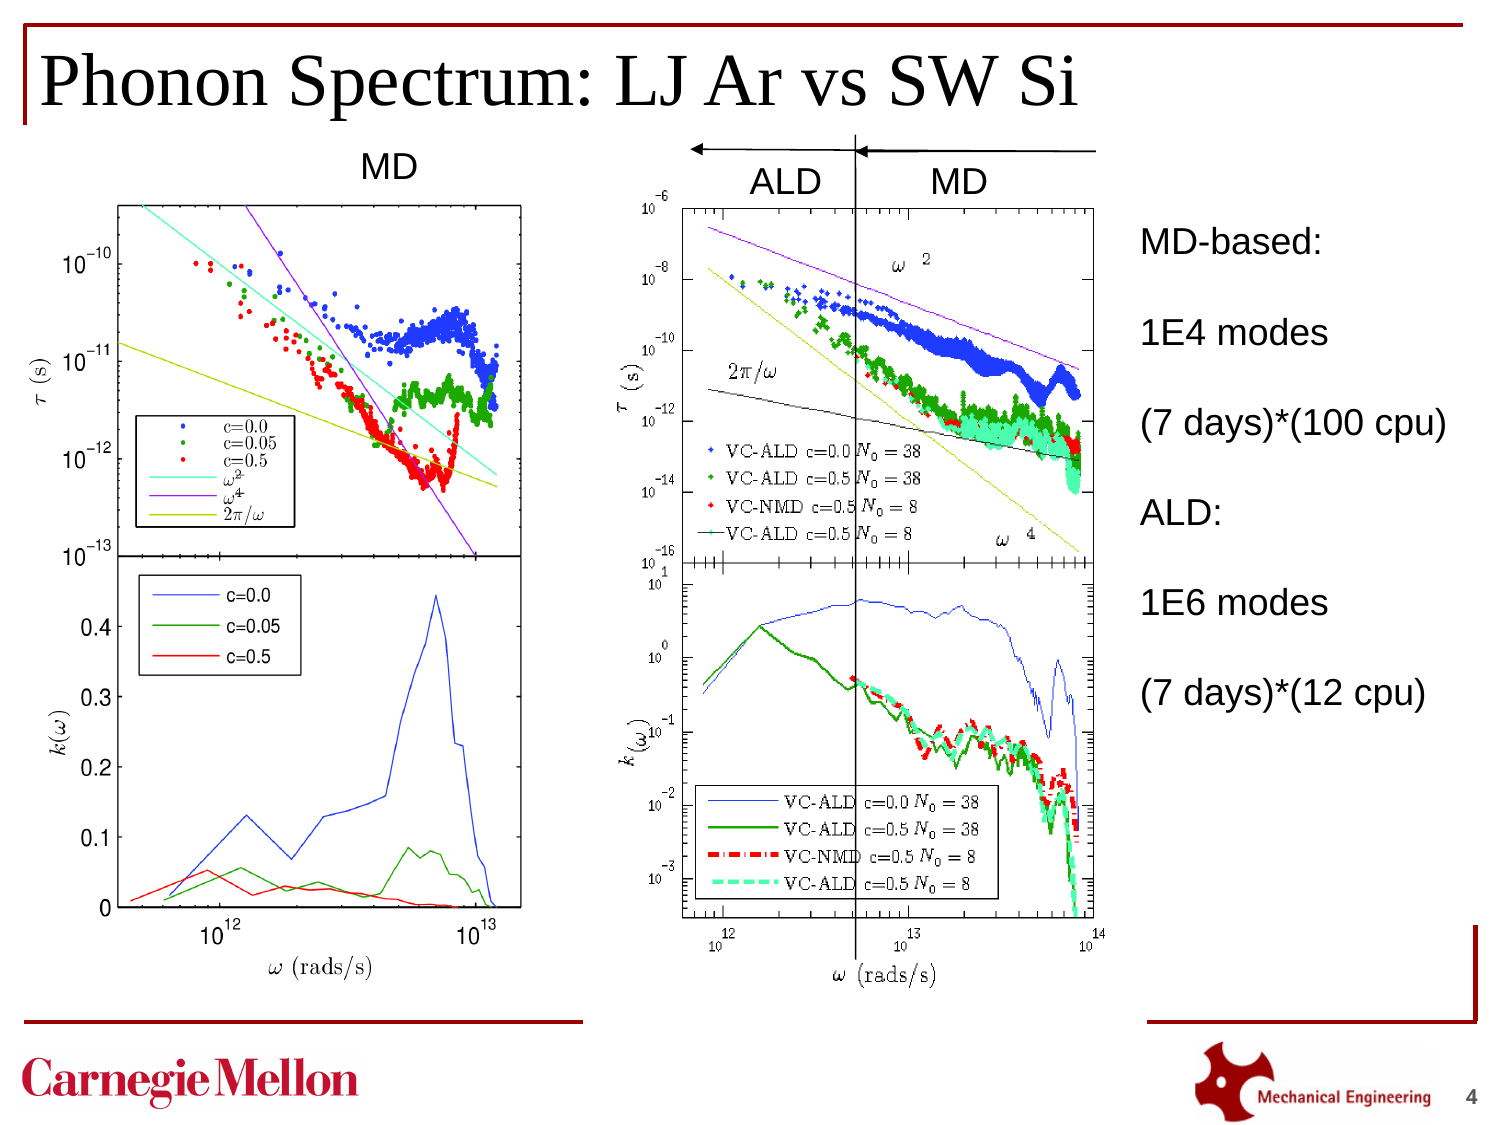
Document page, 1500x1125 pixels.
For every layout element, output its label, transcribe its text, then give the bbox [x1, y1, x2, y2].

picture [583, 169, 1150, 1025]
text_box MD [915, 153, 1036, 210]
text_box MD-based: 1E4 modes (7 days)*(100 cpu) ALD: 1E6 modes (7 days)*(12 cpu) [1125, 210, 1500, 901]
title Phonon Spectrum: LJ Ar vs SW Si [24, 22, 1463, 128]
text_box MD [345, 134, 466, 195]
picture [1192, 1034, 1438, 1125]
text_box ALD [734, 151, 855, 210]
picture [16, 1050, 366, 1110]
picture [21, 166, 581, 1014]
